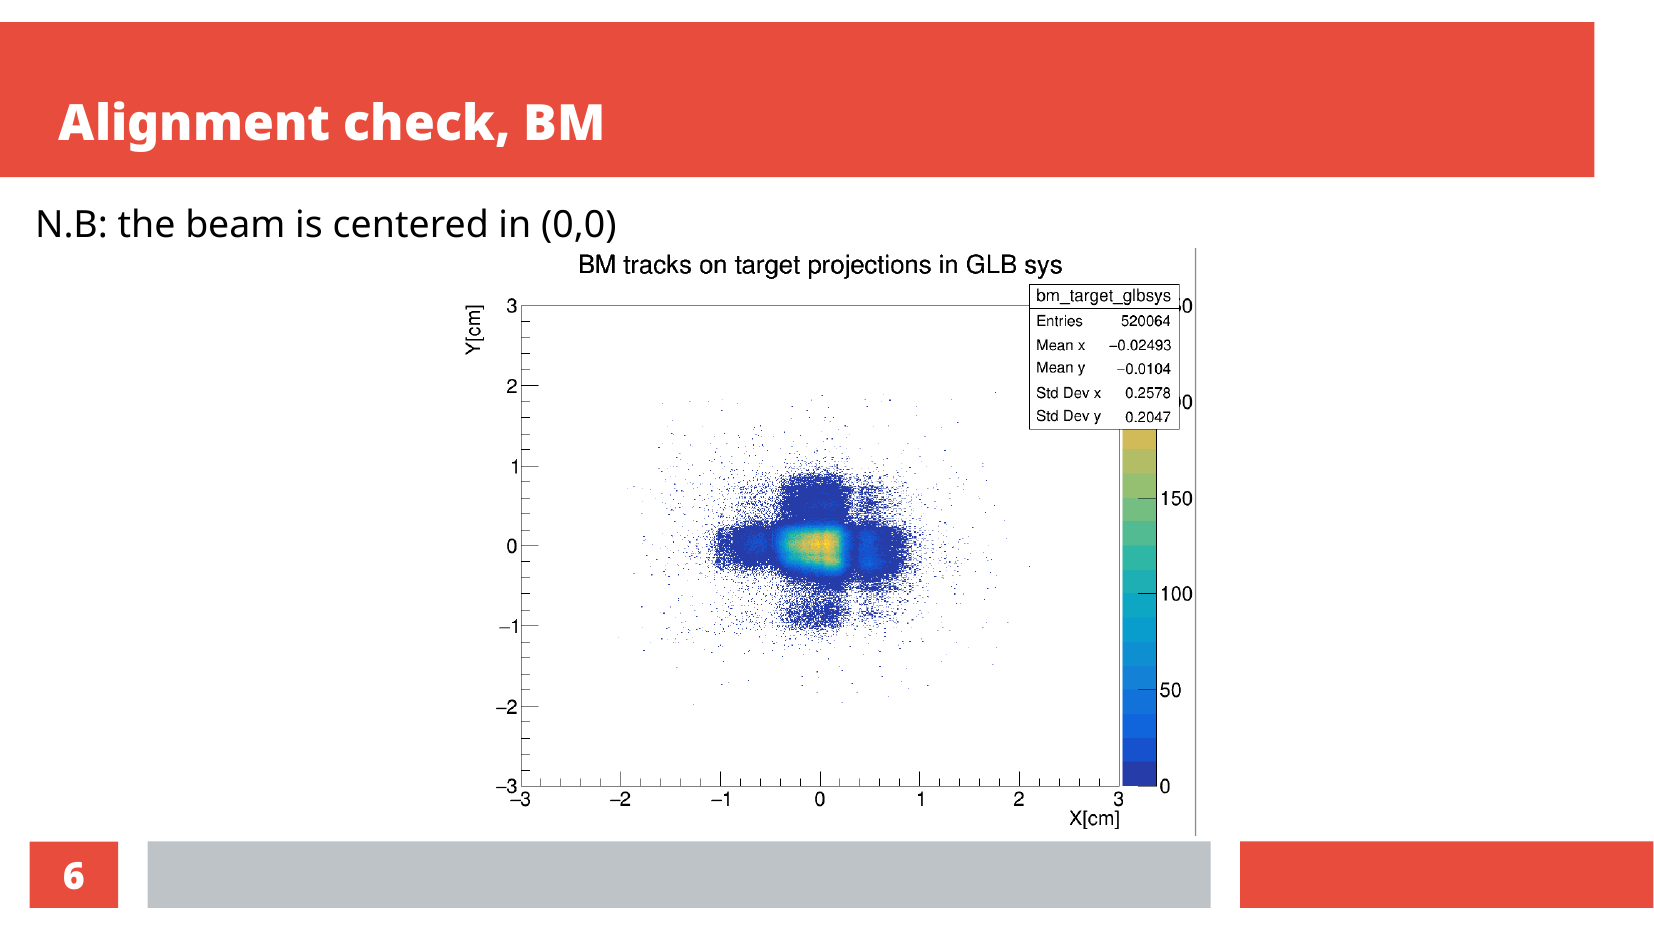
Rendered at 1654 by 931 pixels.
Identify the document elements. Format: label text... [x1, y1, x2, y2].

title Alignment check, BM [59, 44, 1595, 156]
text_box N.B: the beam is centered in (0,0) [20, 190, 688, 249]
picture [454, 248, 1197, 836]
